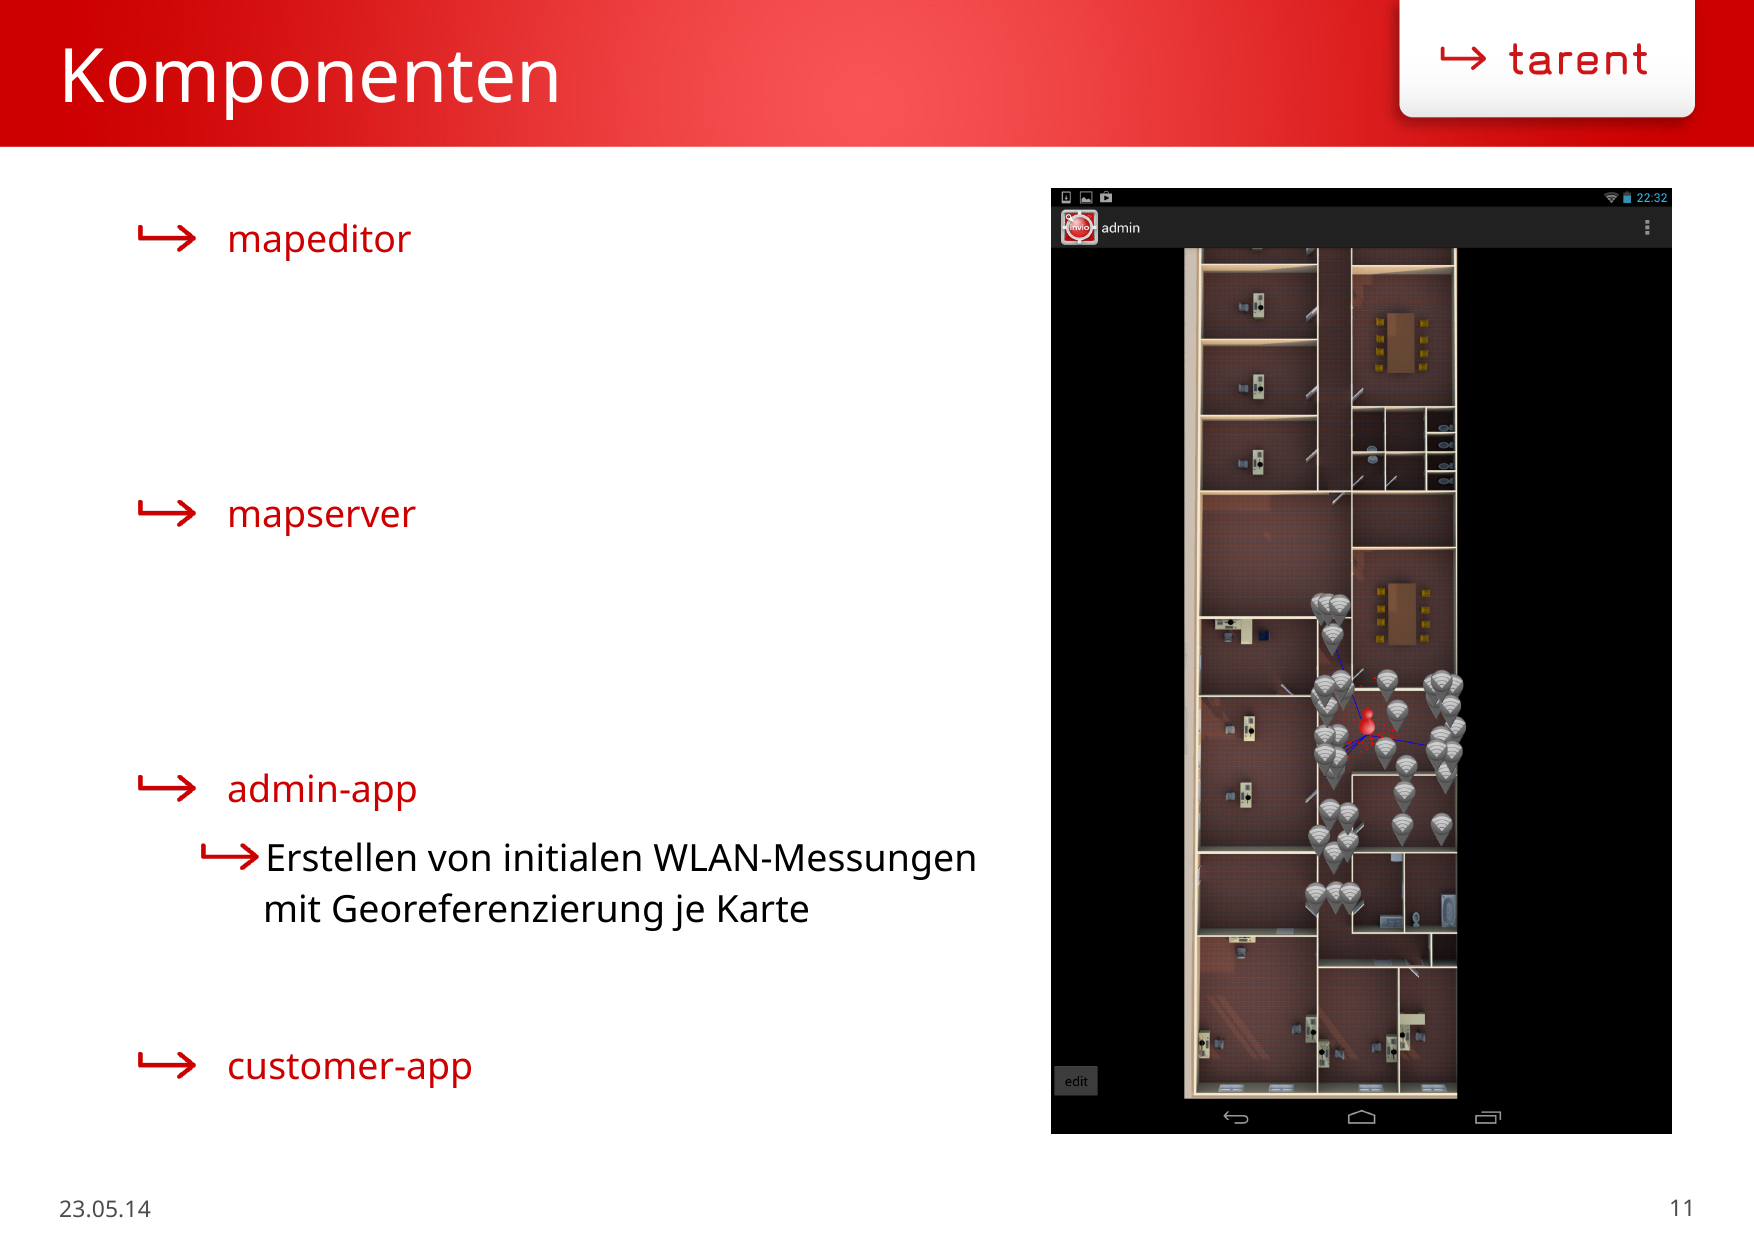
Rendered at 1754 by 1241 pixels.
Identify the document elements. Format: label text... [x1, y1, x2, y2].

list mapeditor mapserver admin-app Erstellen von initialen WLAN-Messungen mit Georeferenzierung je Karte customer-app [87, 212, 1051, 1134]
picture [0, 0, 1754, 1240]
title Komponenten [59, 0, 1638, 177]
